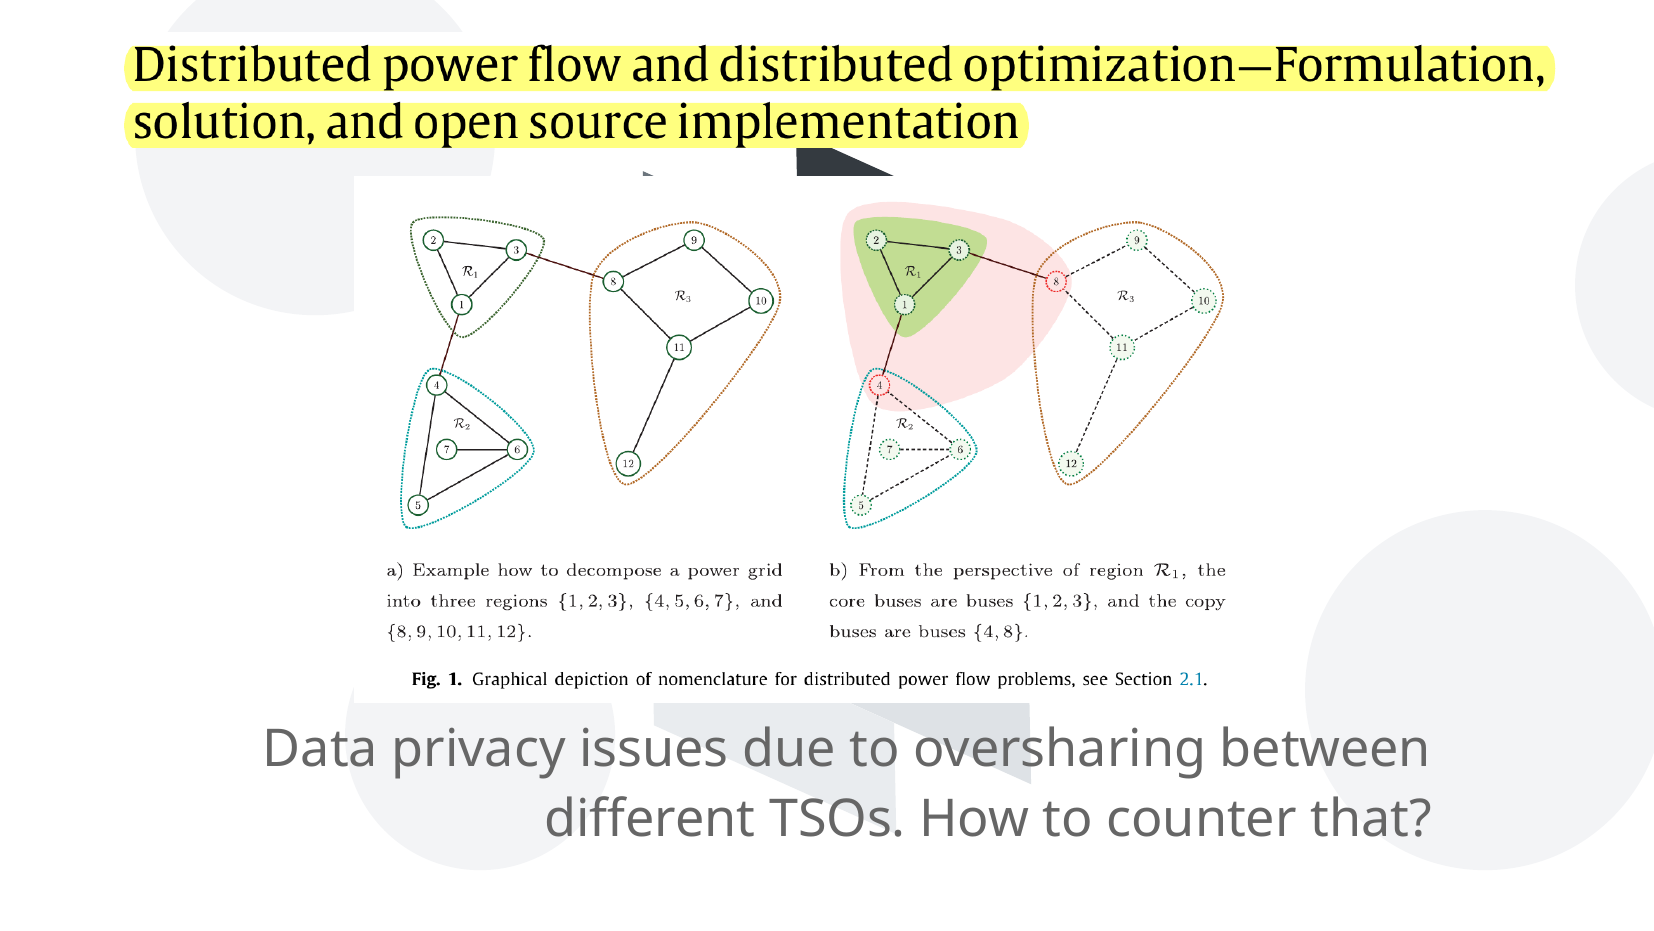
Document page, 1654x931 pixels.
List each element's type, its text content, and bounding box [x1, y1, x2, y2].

picture [354, 176, 1270, 704]
picture [118, 32, 1565, 148]
text_box Data privacy issues due to oversharing between different TSOs. How to counter that? [88, 703, 1447, 931]
